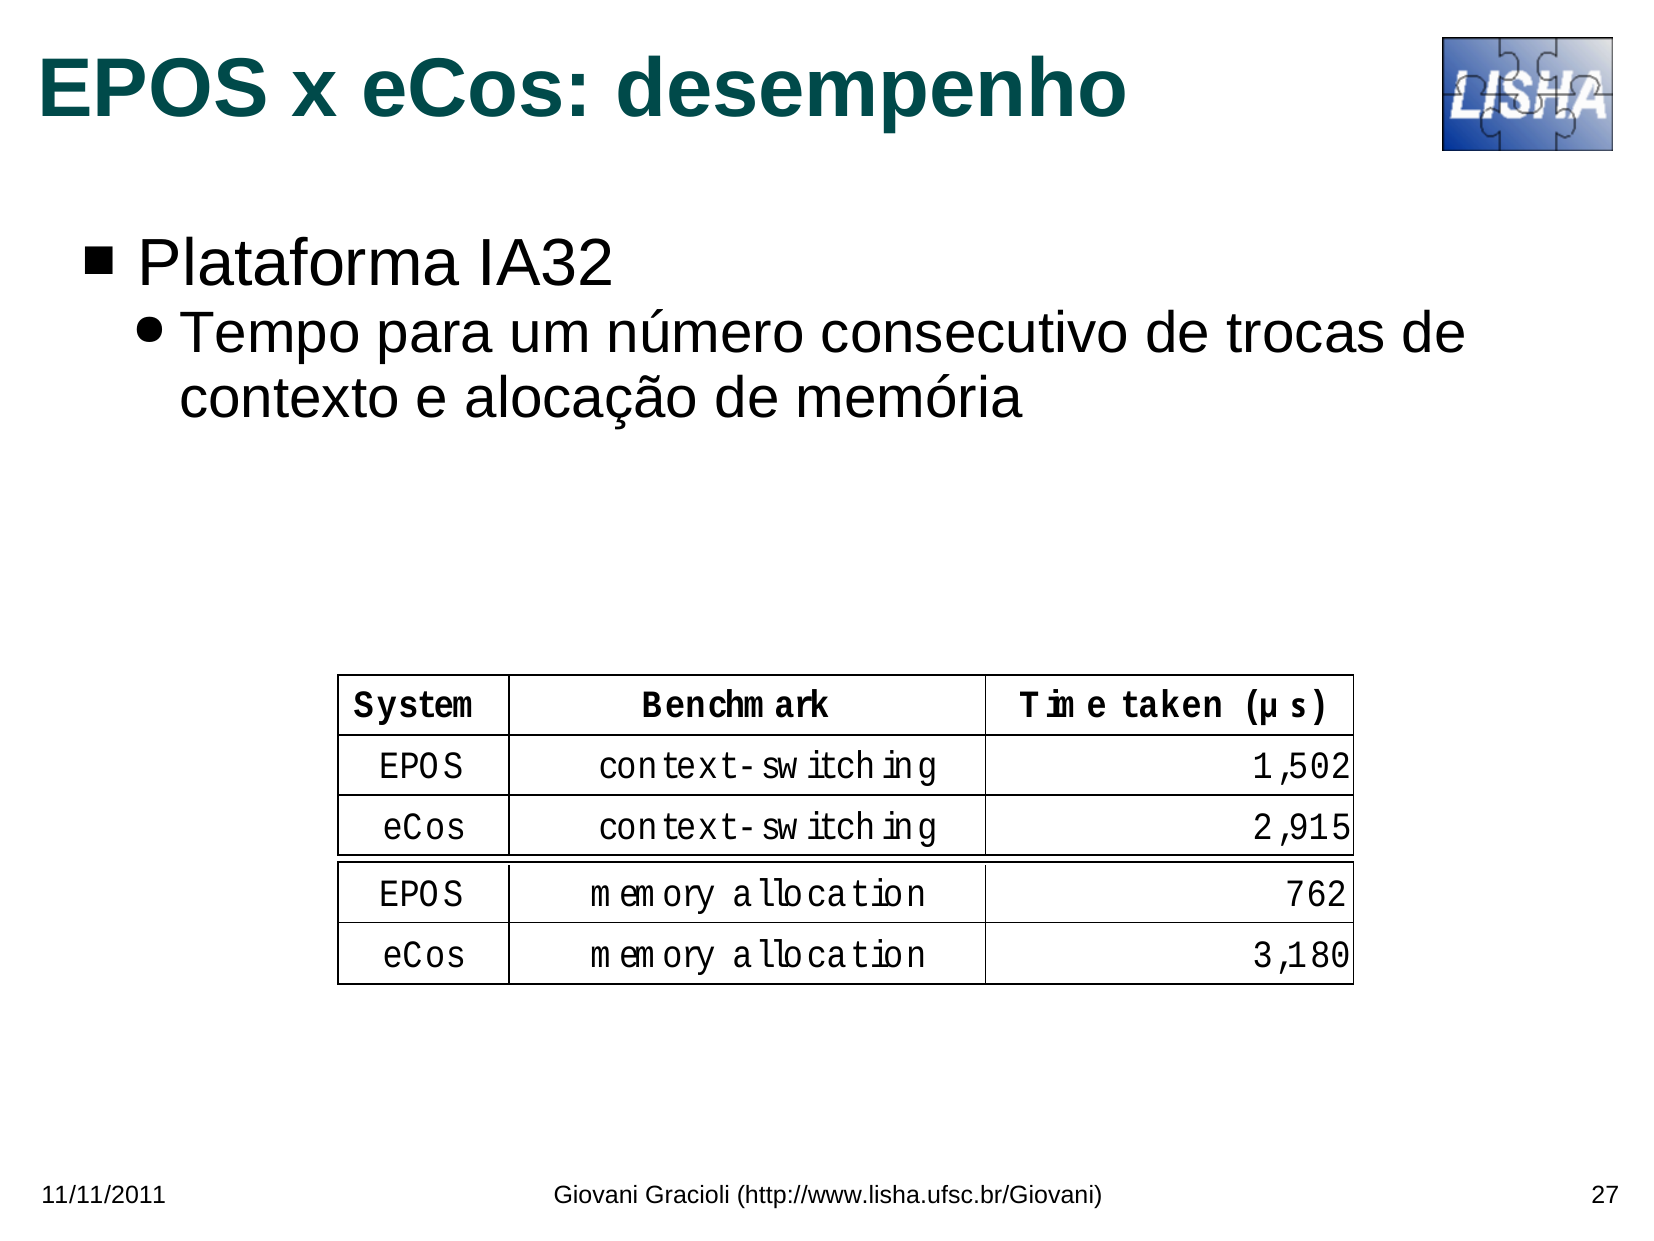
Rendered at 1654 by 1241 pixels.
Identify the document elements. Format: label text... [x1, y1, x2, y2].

chart [336, 637, 1356, 1057]
list Plataforma IA32 Tempo para um número consecutivo de trocas de contexto e alocação de memória [37, 225, 1613, 1163]
title EPOS x eCos: desempenho [37, 37, 1426, 151]
picture [1442, 37, 1613, 151]
